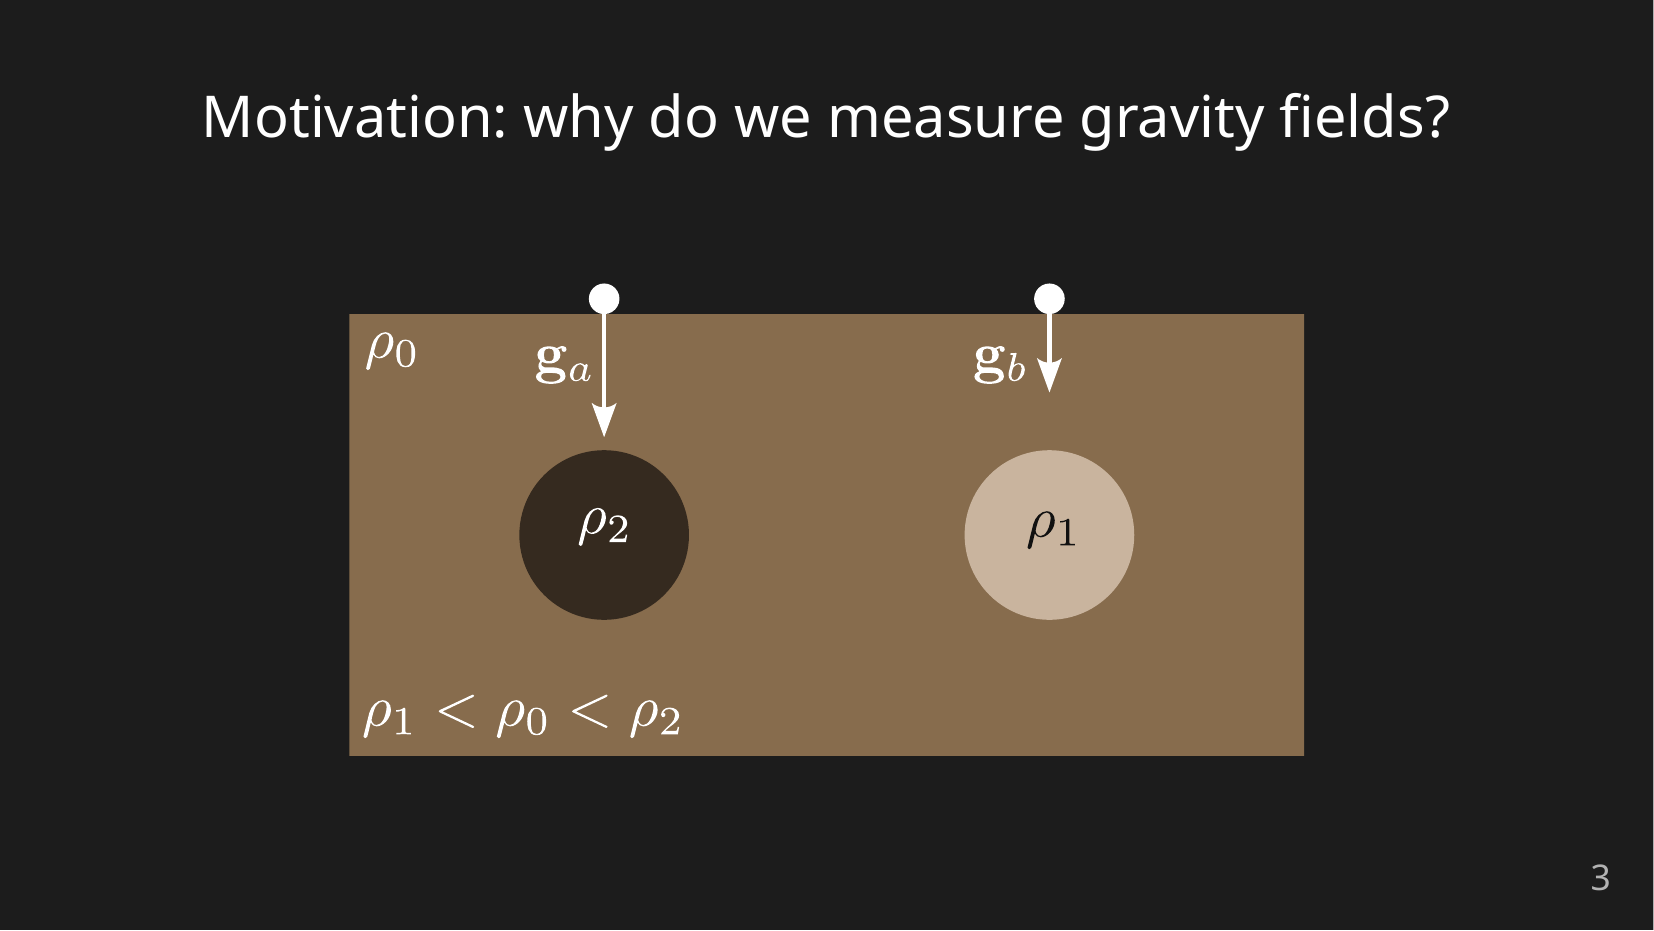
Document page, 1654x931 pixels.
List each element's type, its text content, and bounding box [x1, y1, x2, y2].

text_box [609, 515, 628, 543]
text_box [572, 694, 608, 728]
title Motivation: why do we measure gravity fields? [82, 52, 1571, 178]
text_box [578, 507, 606, 546]
text_box [661, 707, 680, 735]
text_box [535, 346, 567, 384]
text_box [396, 339, 416, 368]
text_box <number> [1409, 845, 1626, 916]
text_box [438, 694, 475, 728]
text_box [1008, 352, 1025, 382]
text_box [569, 363, 591, 382]
text_box [974, 346, 1005, 384]
text_box [366, 332, 394, 371]
text_box [396, 707, 411, 735]
picture [349, 283, 1305, 756]
text_box [630, 700, 658, 739]
text_box [527, 707, 547, 736]
text_box [1027, 511, 1055, 550]
text_box [1060, 518, 1075, 546]
text_box [496, 700, 525, 739]
text_box [363, 700, 391, 739]
